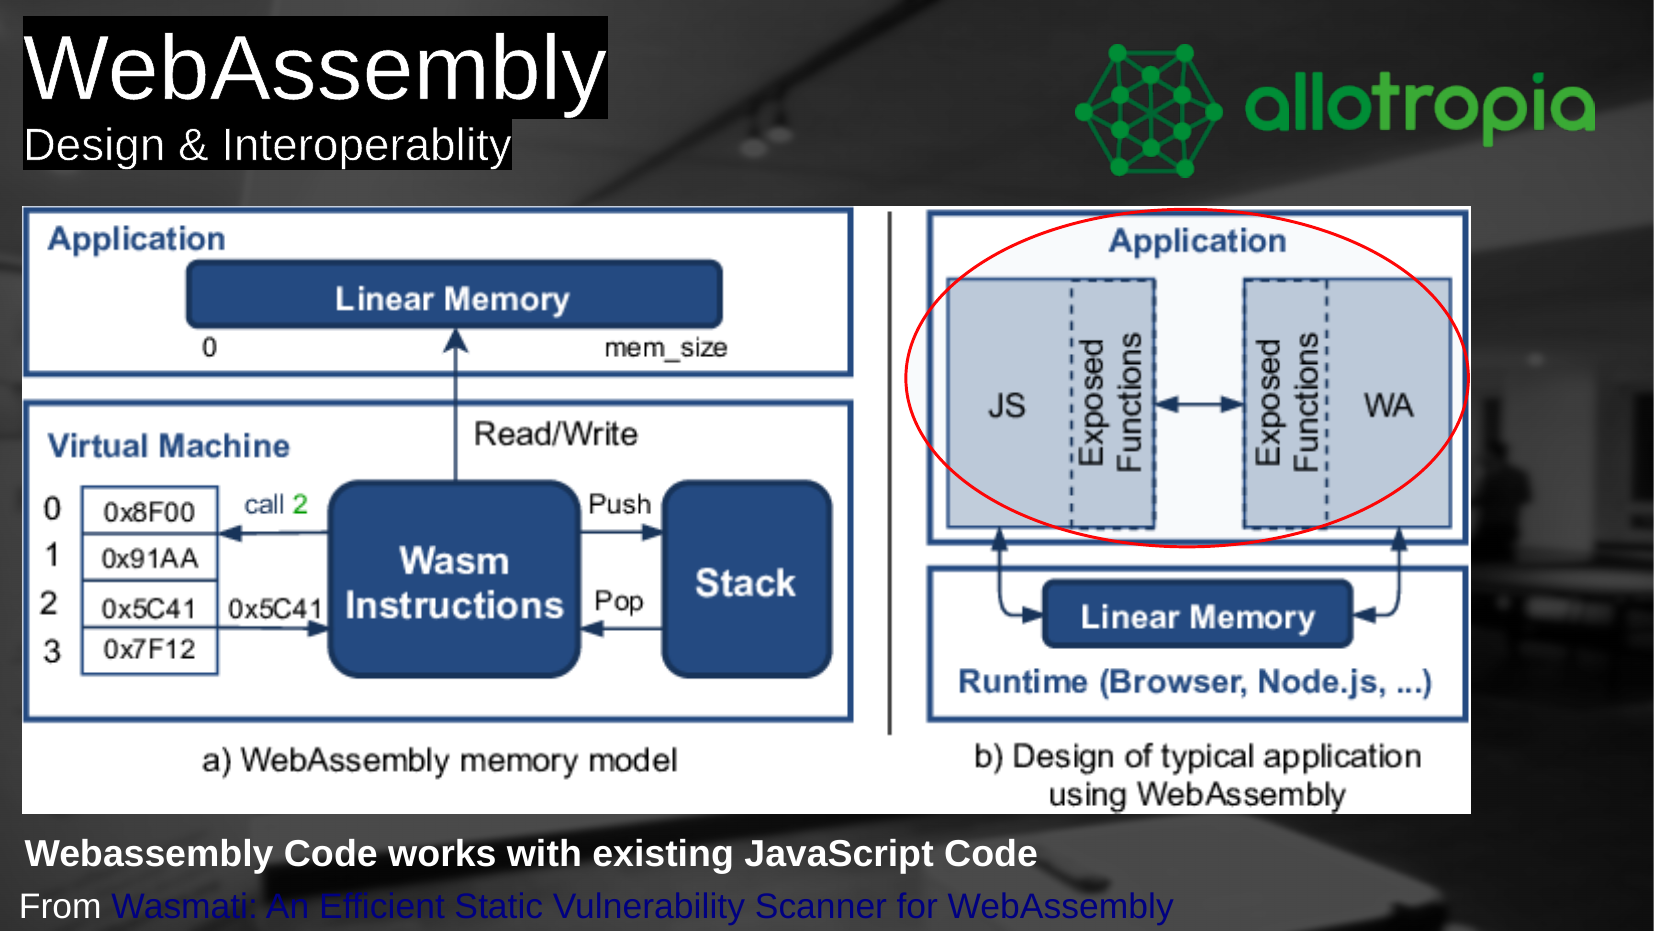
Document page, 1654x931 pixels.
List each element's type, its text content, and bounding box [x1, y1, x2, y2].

picture [0, 0, 1654, 931]
text_box Webassembly Code works with existing JavaScript Code [9, 825, 1054, 882]
text_box [905, 209, 1469, 547]
title WebAssembly Design & Interoperablity [22, 16, 751, 206]
text_box From Wasmati: An Efficient Static Vulnerability Scanner for WebAssembly [4, 879, 1654, 931]
